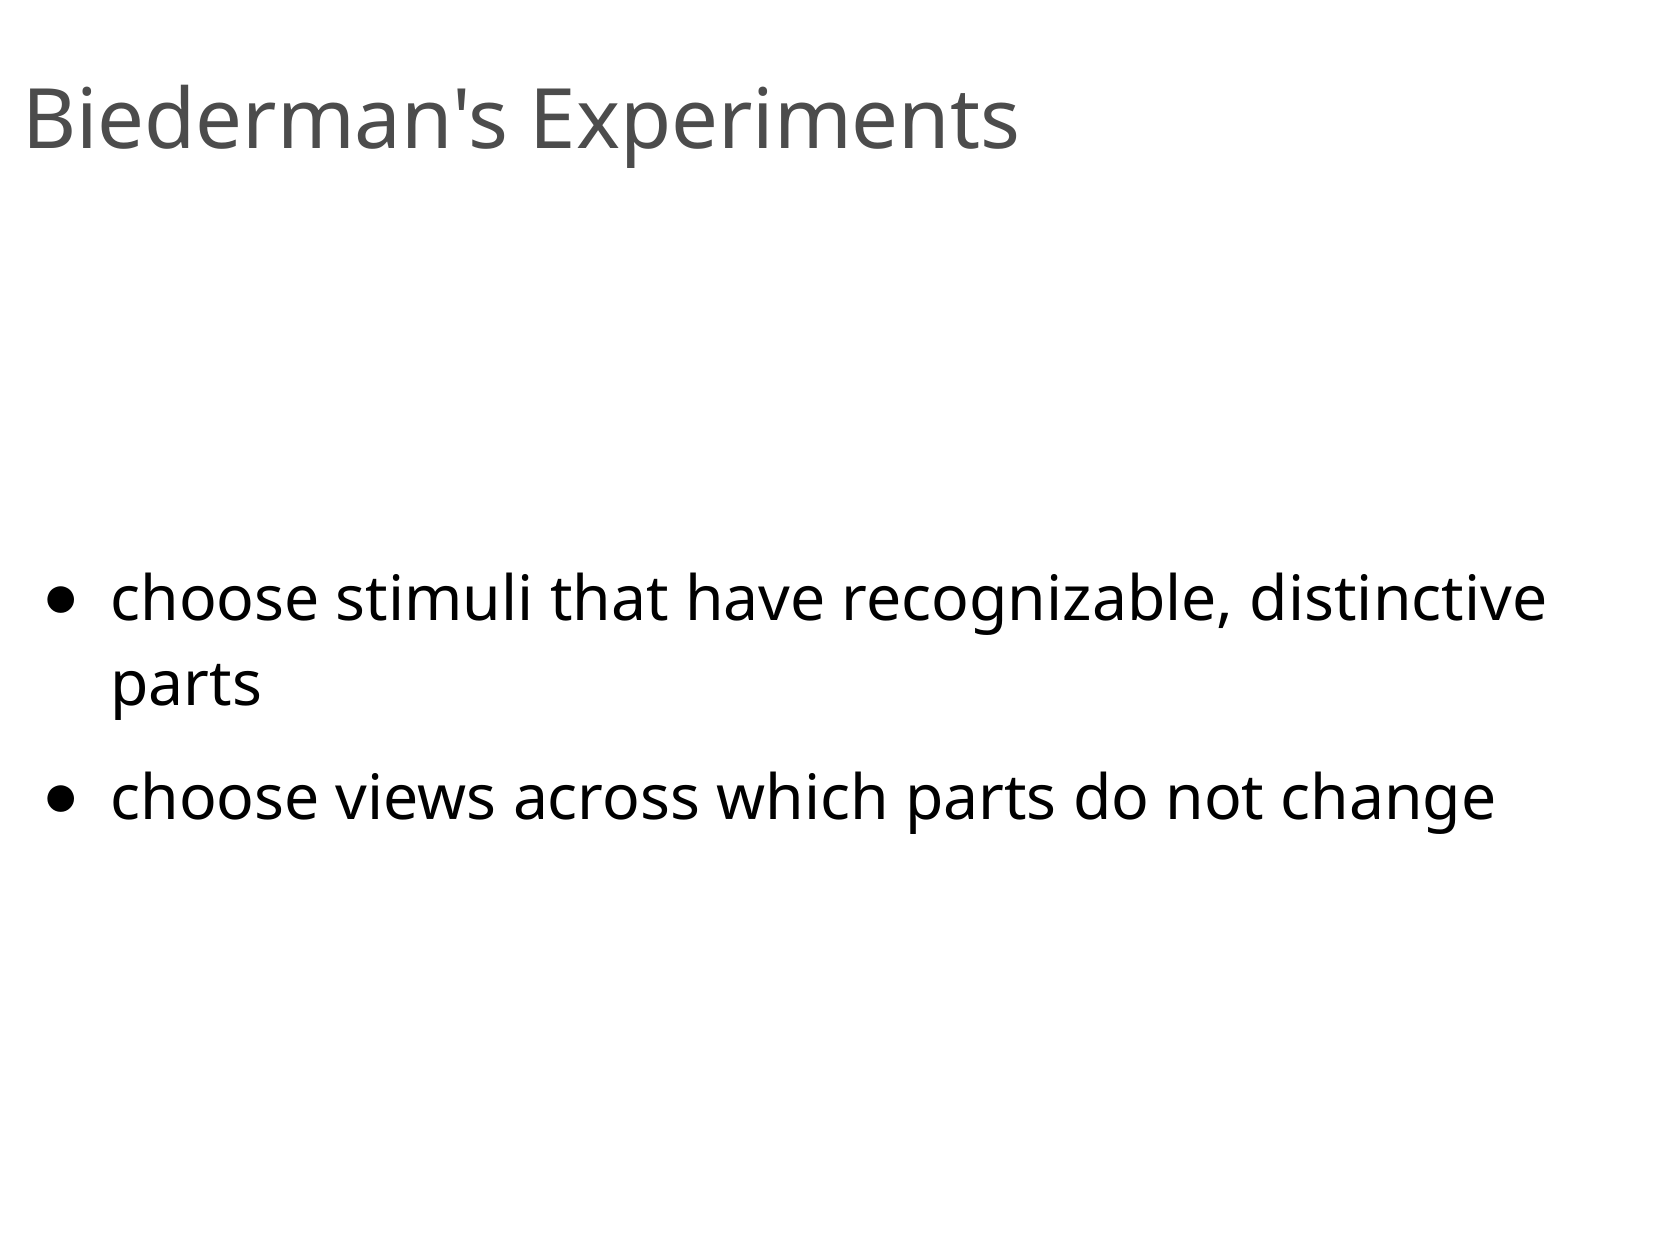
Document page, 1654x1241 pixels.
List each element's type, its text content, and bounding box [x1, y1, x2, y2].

list choose stimuli that have recognizable, distinctive parts choose views across which parts do not change [25, 226, 1654, 1166]
title Biederman's Experiments [22, 19, 1654, 213]
